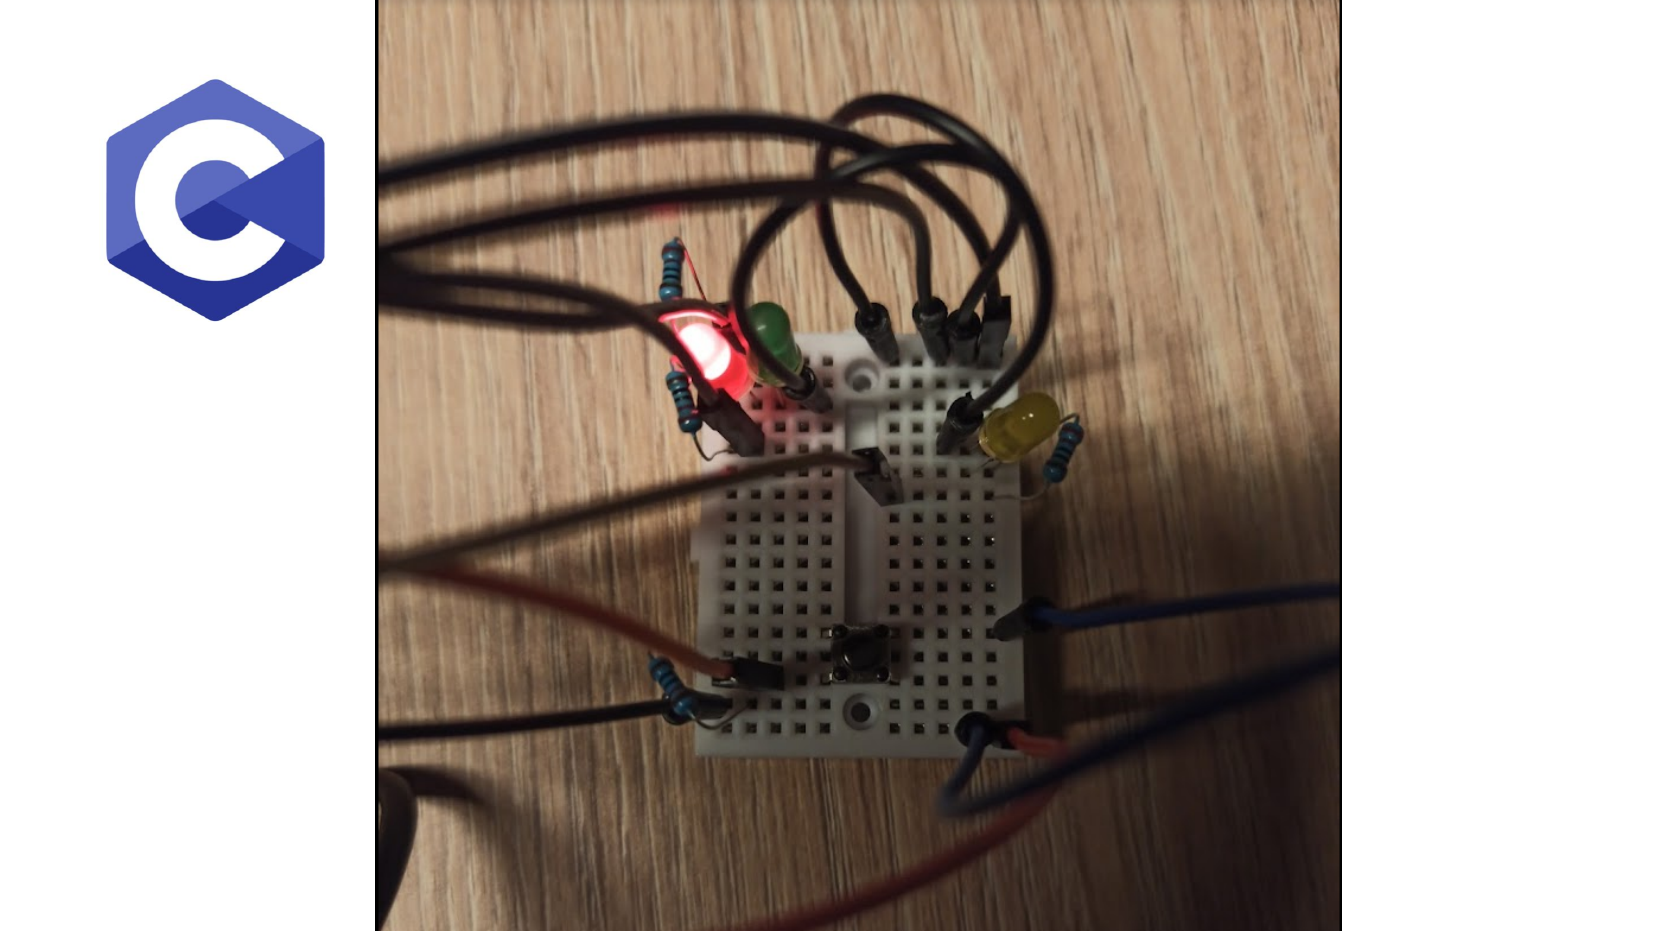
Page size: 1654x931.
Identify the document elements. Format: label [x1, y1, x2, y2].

picture [89, 74, 338, 322]
picture [375, 0, 1342, 931]
